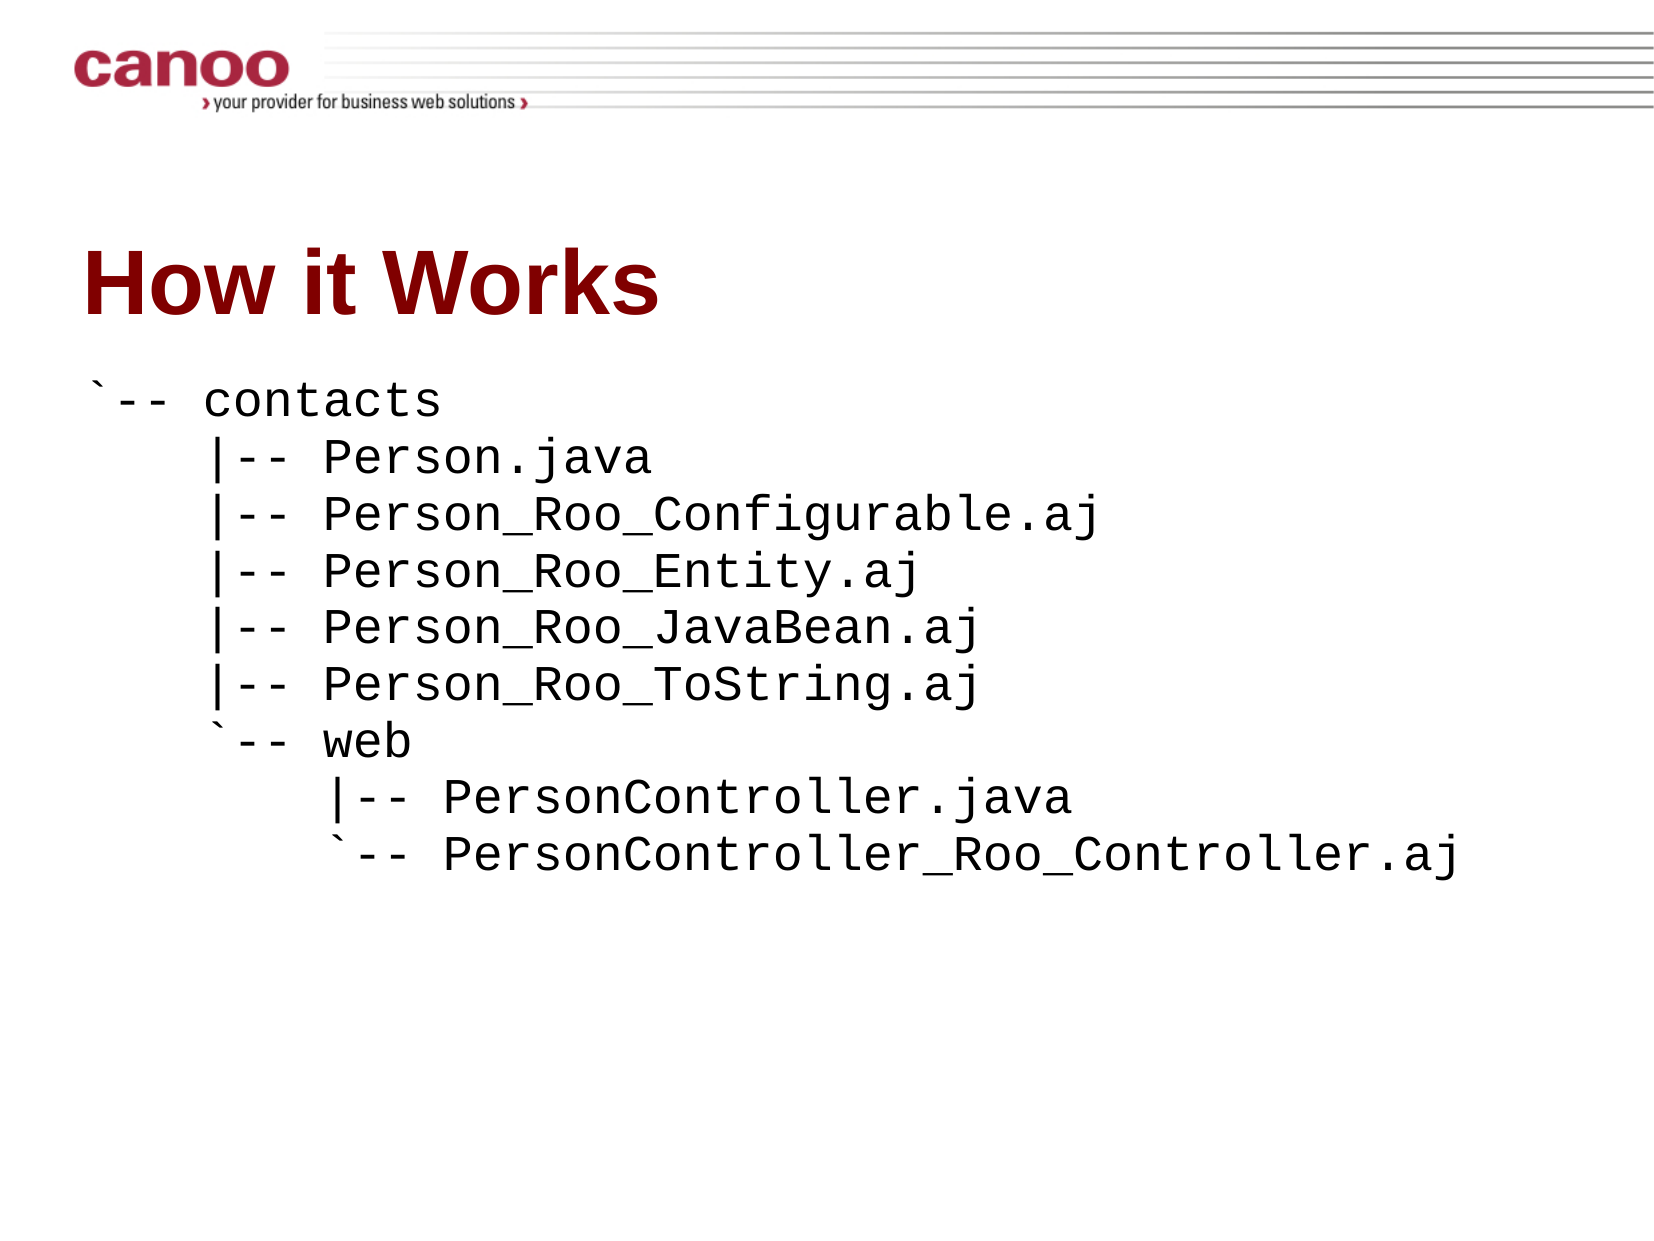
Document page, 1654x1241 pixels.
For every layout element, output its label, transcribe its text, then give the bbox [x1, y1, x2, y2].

subtitle `-- contacts |-- Person.java |-- Person_Roo_Configurable.aj |-- Person_Roo_Entity.aj |-- Person_Roo_JavaBean.aj |-- Person_Roo_ToString.aj `-- web |-- PersonController.java `-- PersonController_Roo_Controller.aj [82, 375, 1571, 1194]
title How it Works [82, 179, 1571, 375]
picture [0, 0, 1654, 166]
